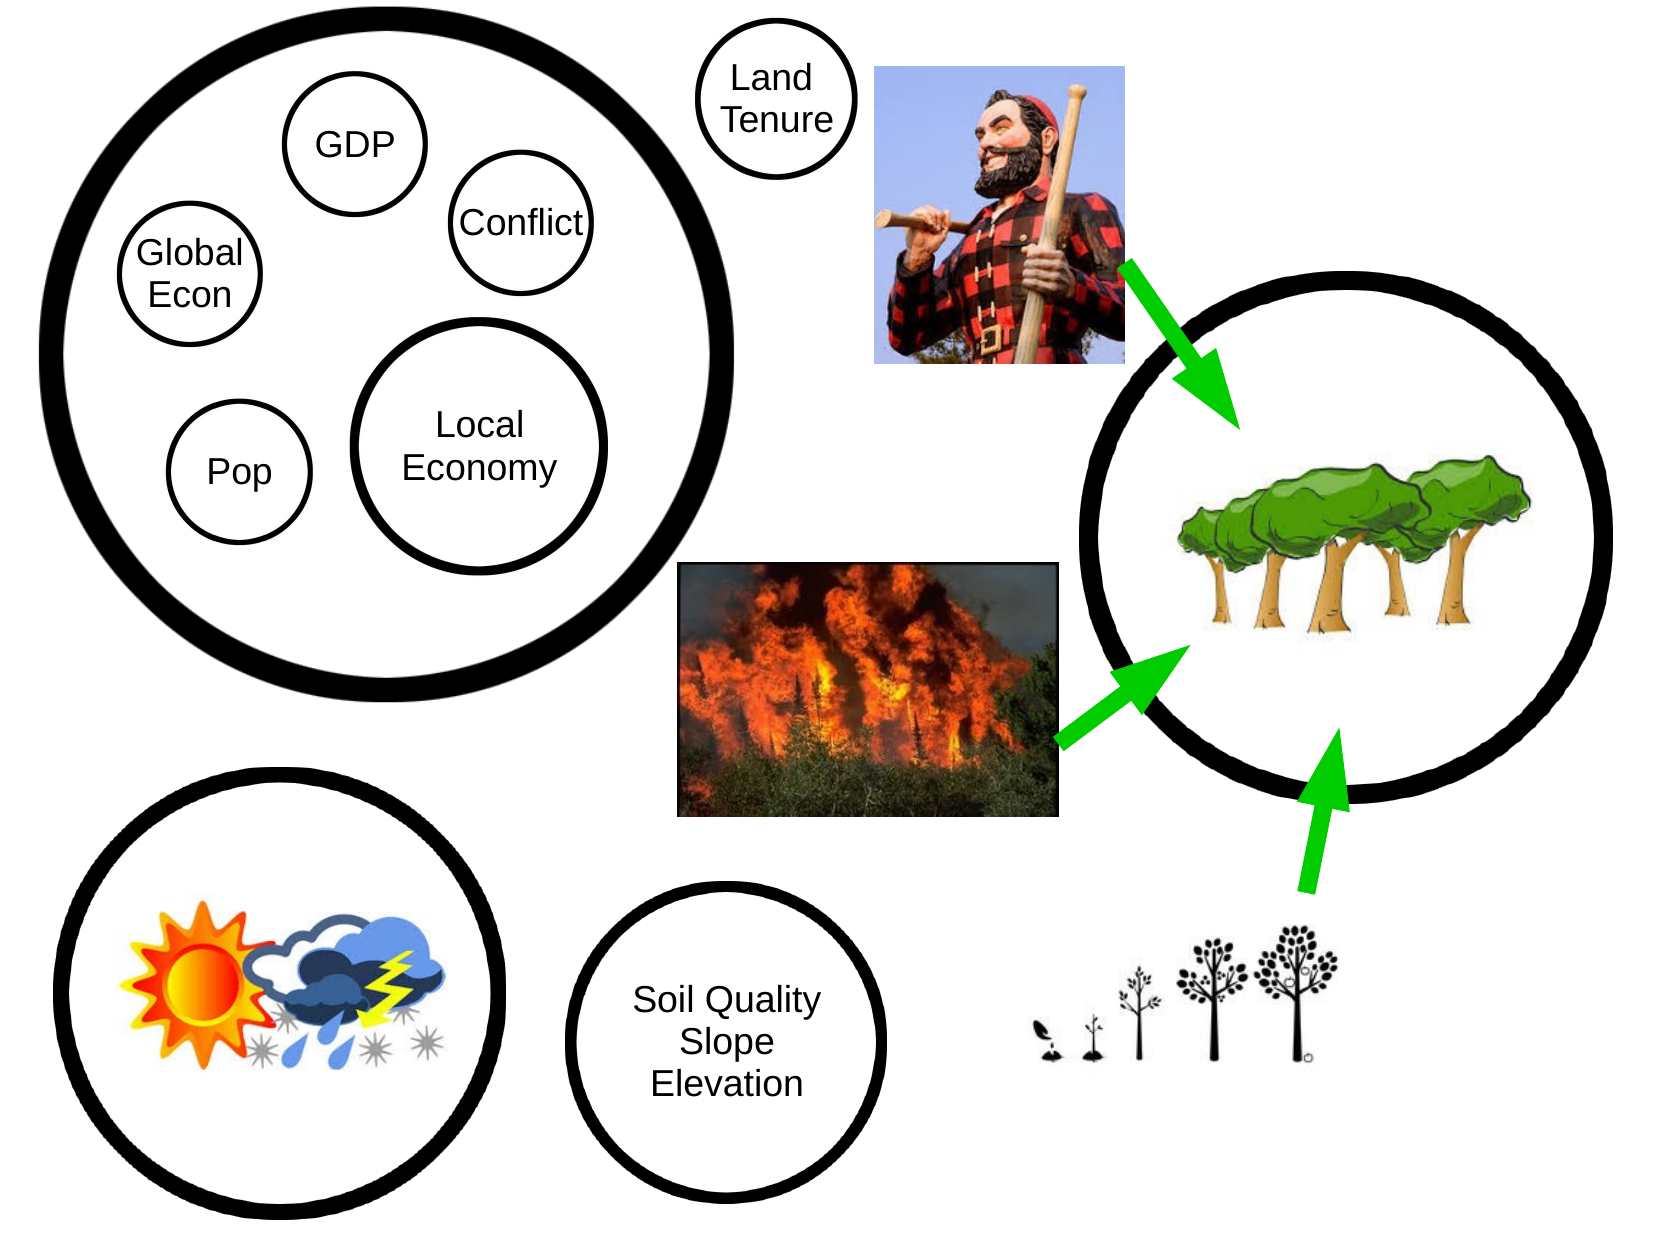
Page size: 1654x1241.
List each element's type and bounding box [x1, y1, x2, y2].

picture [33, 0, 1059, 817]
picture [562, 876, 892, 1208]
picture [49, 760, 513, 1226]
picture [874, 66, 1621, 811]
picture [1015, 843, 1356, 1145]
